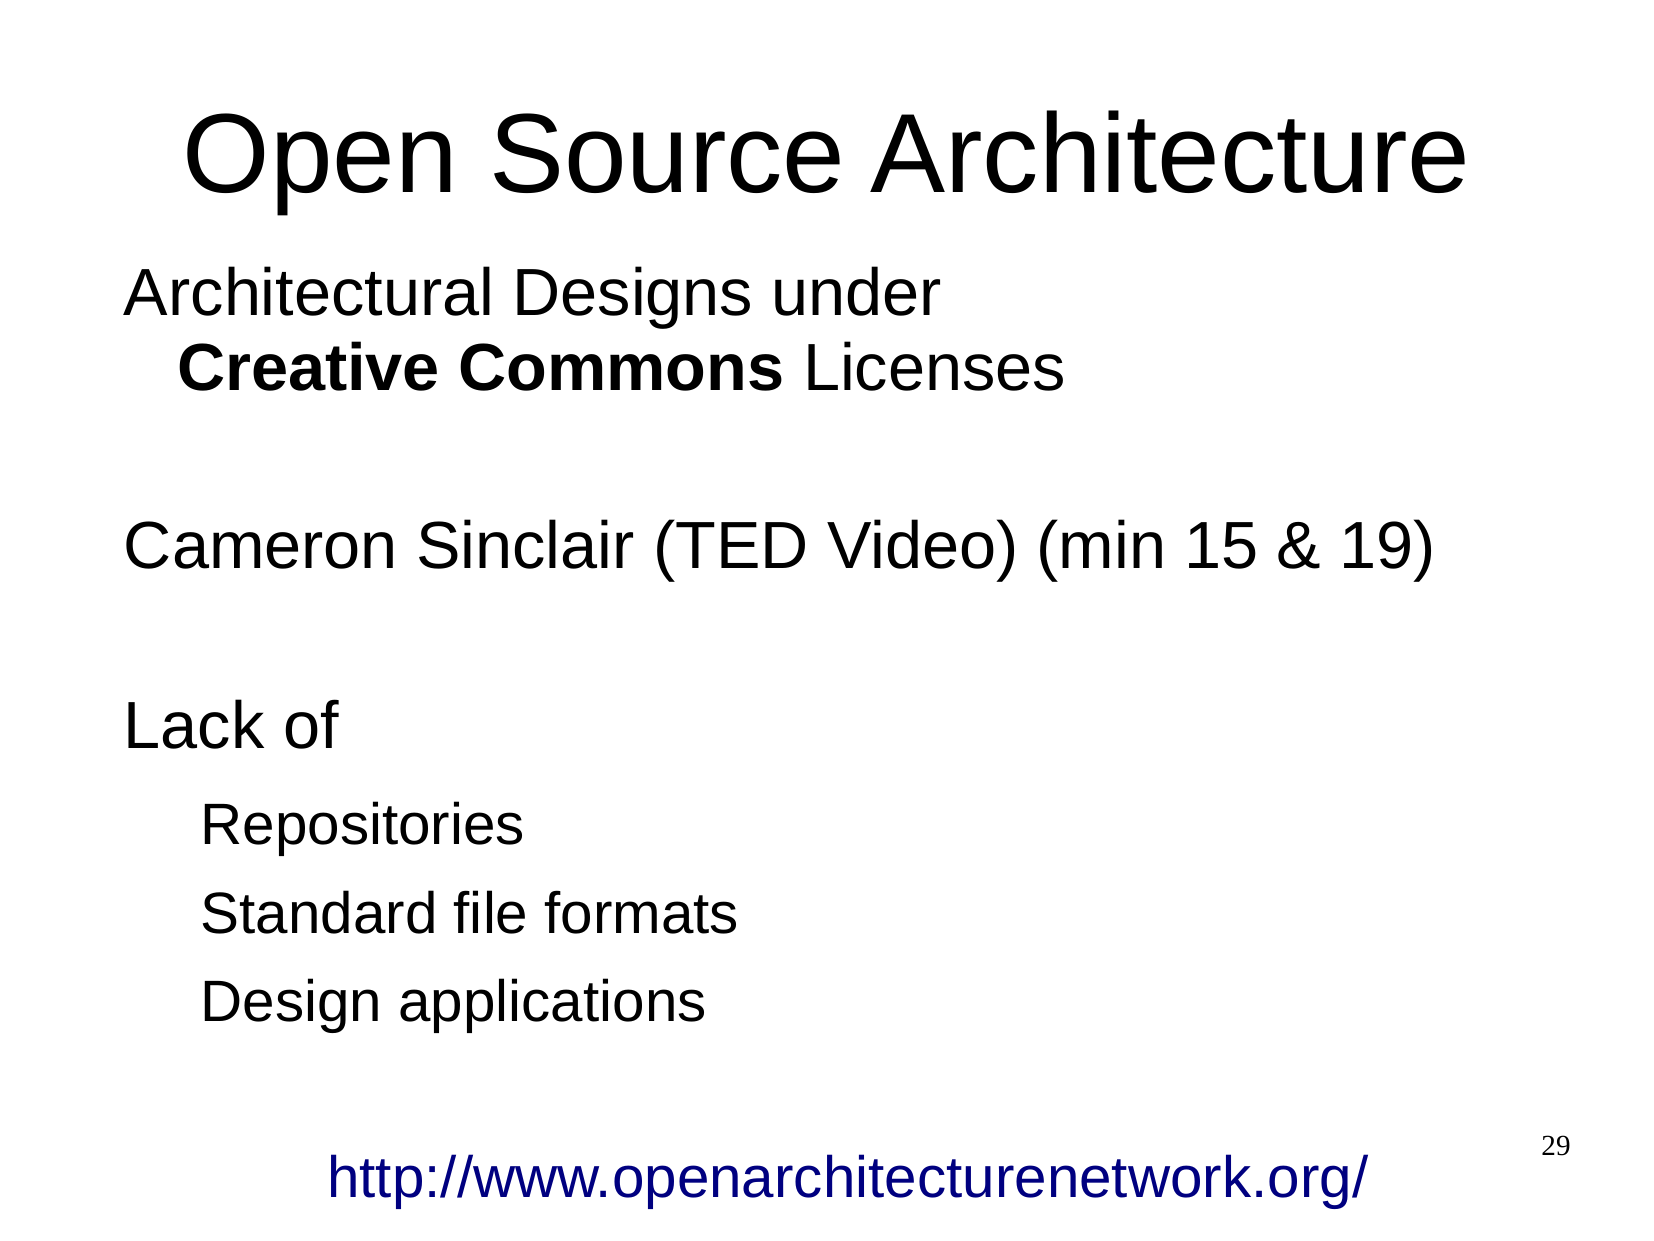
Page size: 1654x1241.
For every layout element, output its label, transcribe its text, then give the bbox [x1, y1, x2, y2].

text_box http://www.openarchitecturenetwork.org/ [181, 1137, 1532, 1217]
list Architectural Designs under Creative Commons Licenses Cameron Sinclair (TED Video) (min 15 & 19) Lack of Repositories Standard file formats Design applications [106, 254, 1562, 1059]
title Open Source Architecture [82, 49, 1571, 257]
